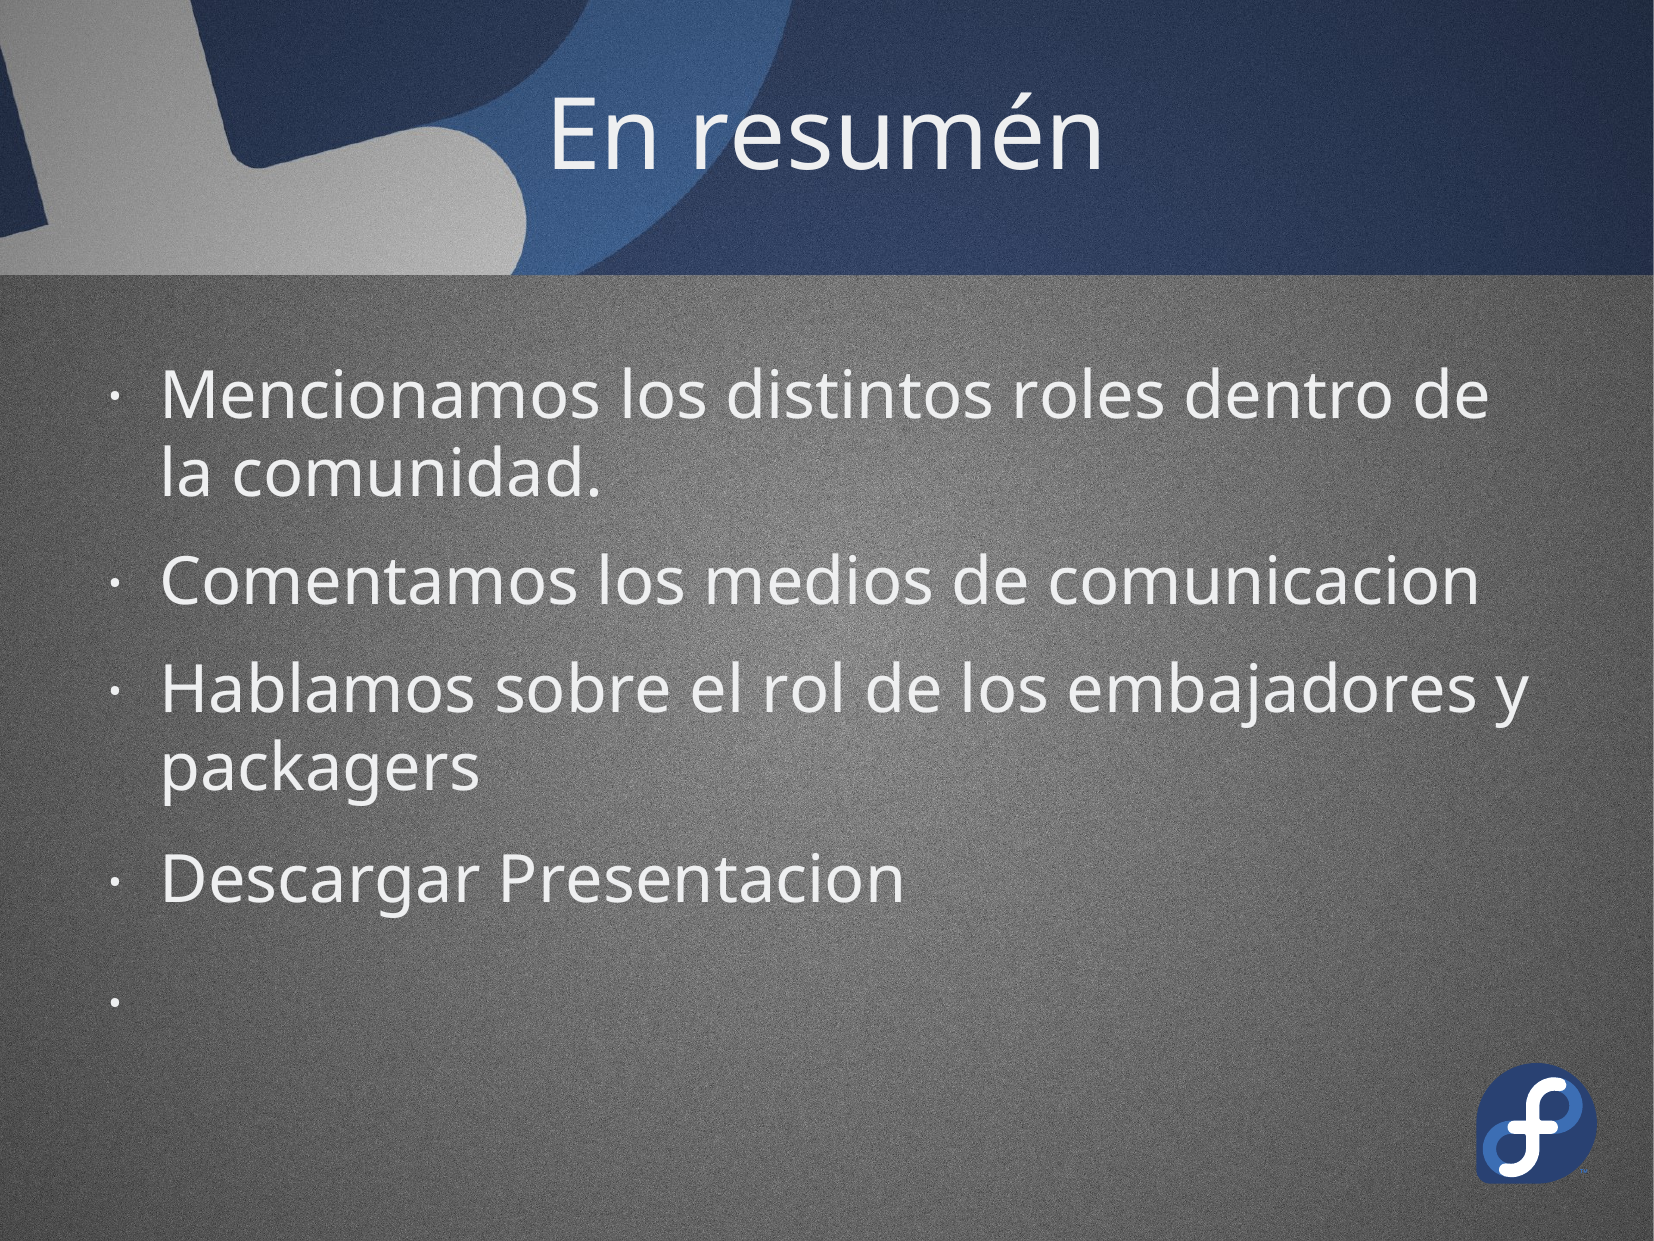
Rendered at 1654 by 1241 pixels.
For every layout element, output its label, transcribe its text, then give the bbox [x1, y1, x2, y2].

picture [0, 0, 1654, 1241]
text_box En resumén [88, 29, 1565, 237]
text_box Mencionamos los distintos roles dentro de la comunidad. Comentamos los medios de comunicacion Hablamos sobre el rol de los embajadores y packagers Descargar Presentacion [88, 354, 1565, 1064]
